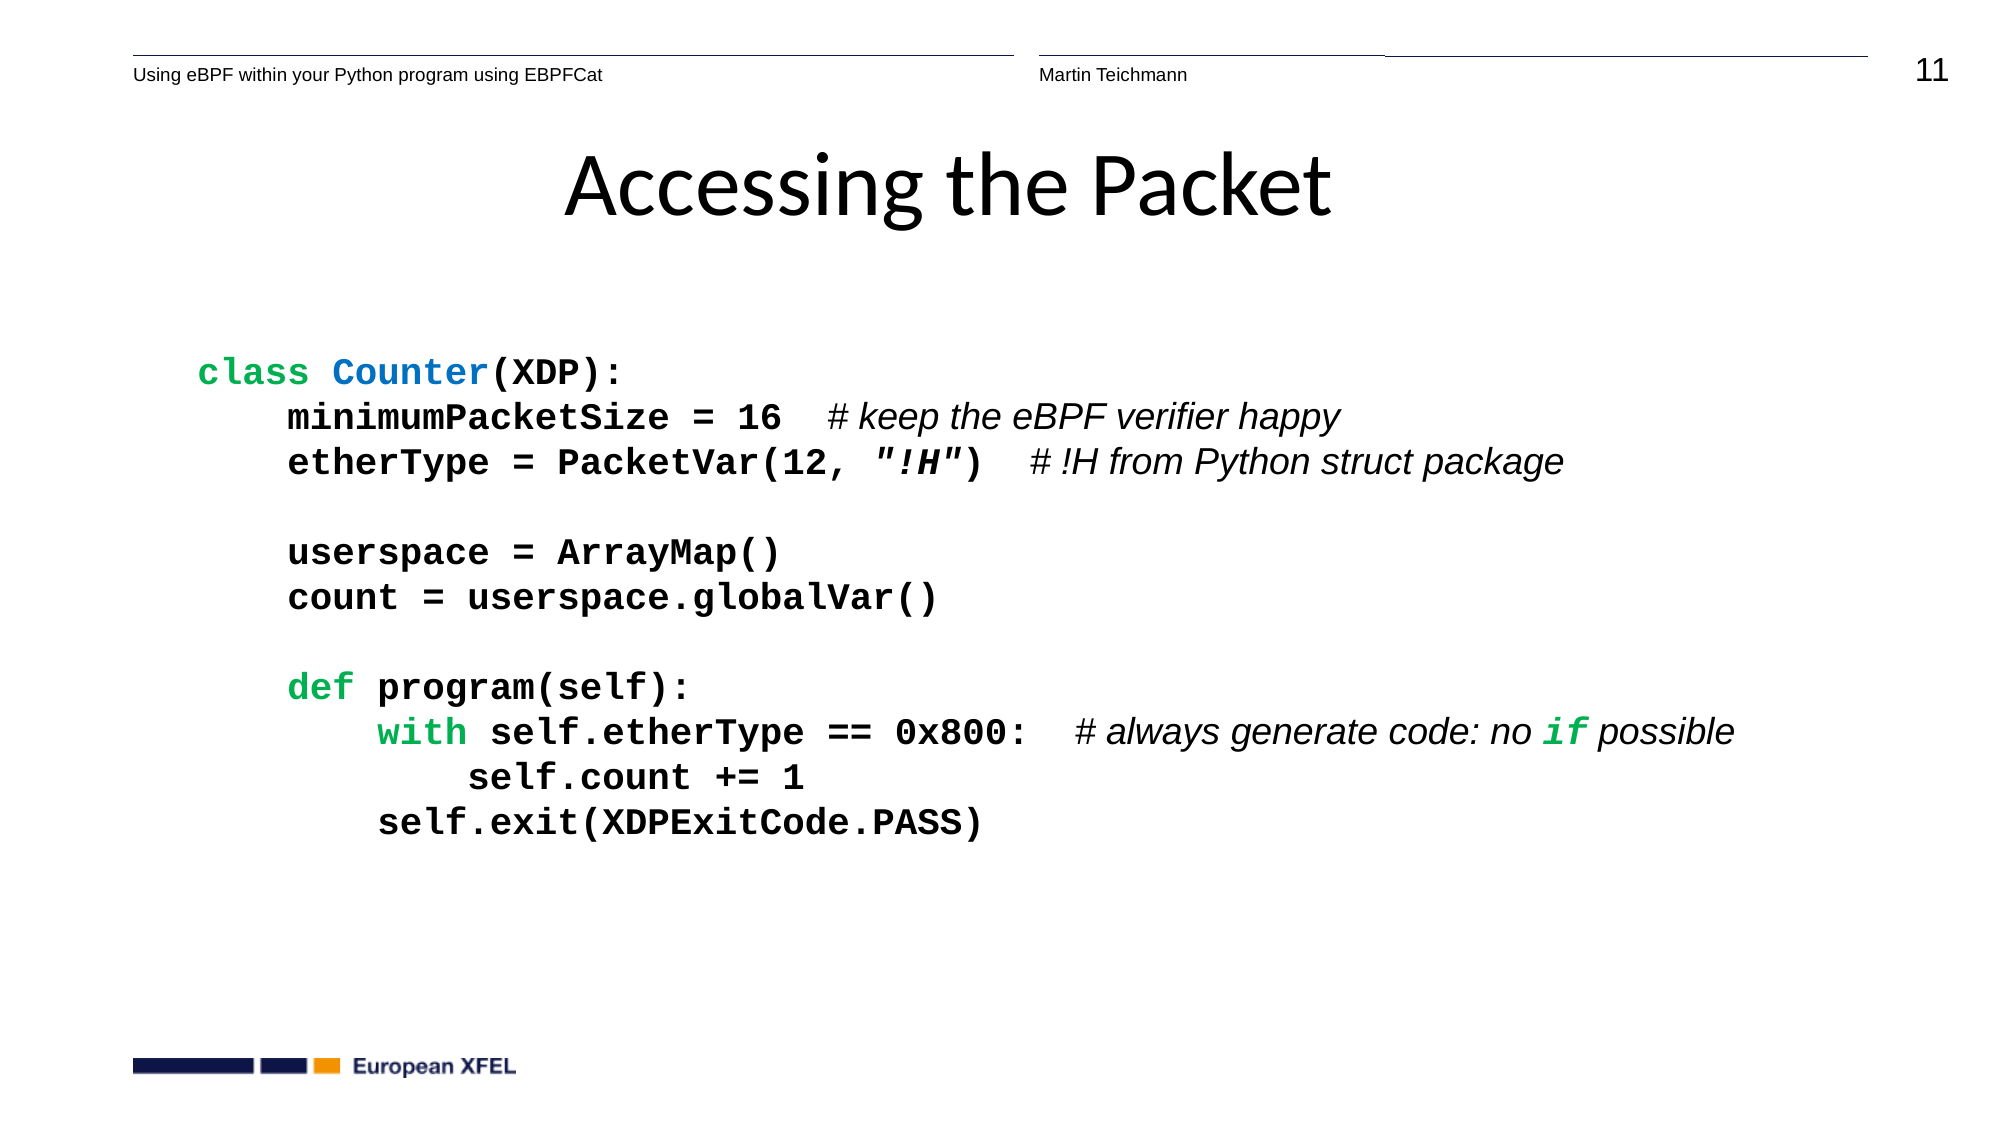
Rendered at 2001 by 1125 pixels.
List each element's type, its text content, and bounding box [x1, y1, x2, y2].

title Accessing the Packet [541, 115, 1359, 243]
picture [133, 1058, 516, 1078]
text_box class Counter(XDP): minimumPacketSize = 16 # keep the eBPF verifier happy etherType = PacketVar(12, "!H") # !H from Python struct package userspace = ArrayMap() count = userspace.globalVar() def program(self): with self.etherType == 0x800: # always generate code: no if possible self.count += 1 self.exit(XDPExitCode.PASS) [182, 254, 1857, 920]
